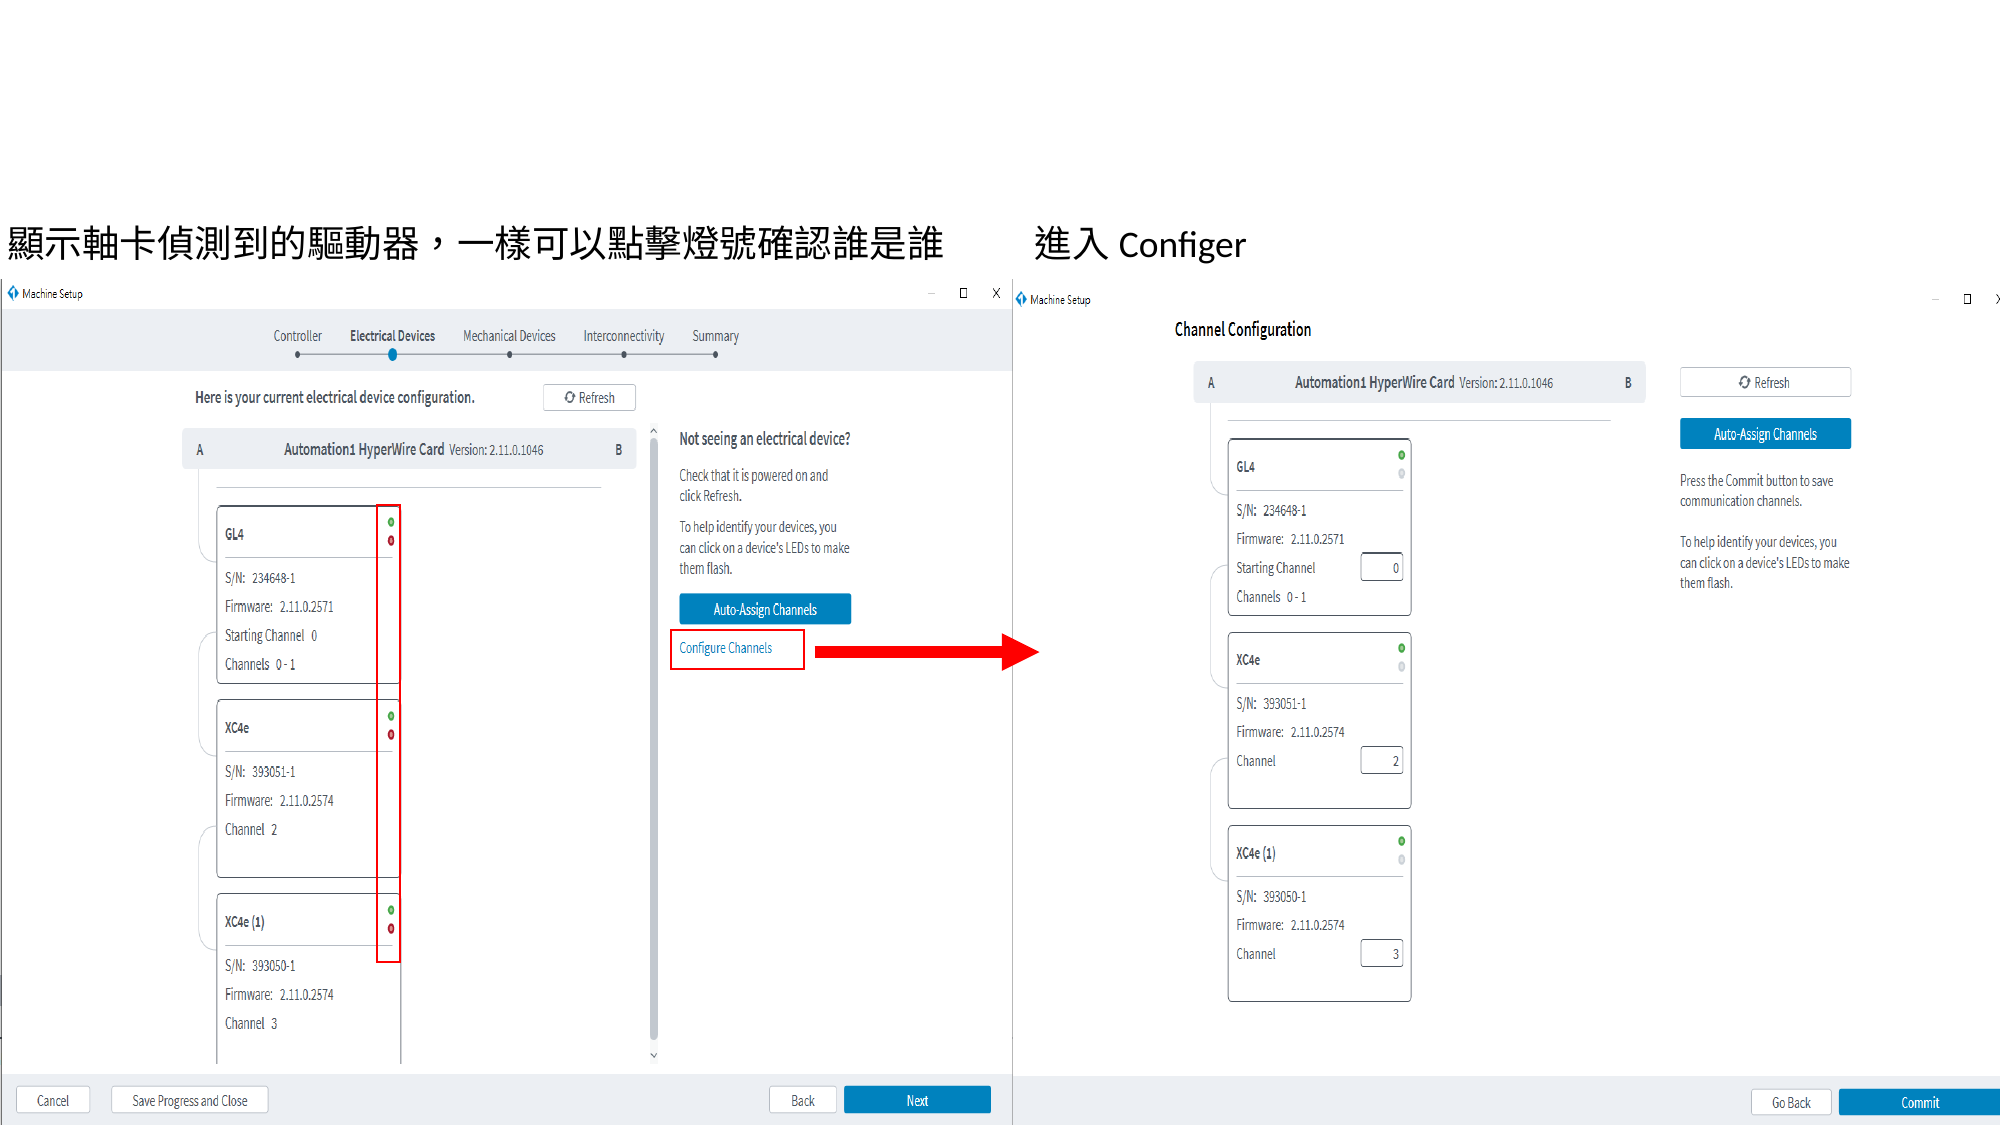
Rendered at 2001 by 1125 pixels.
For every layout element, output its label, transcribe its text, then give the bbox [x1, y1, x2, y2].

picture [0, 279, 2000, 1125]
text_box 顯示軸卡偵測到的驅動器，一樣可以點擊燈號確認誰是誰 [0, 212, 960, 318]
text_box 進入Configer [1020, 212, 1262, 273]
